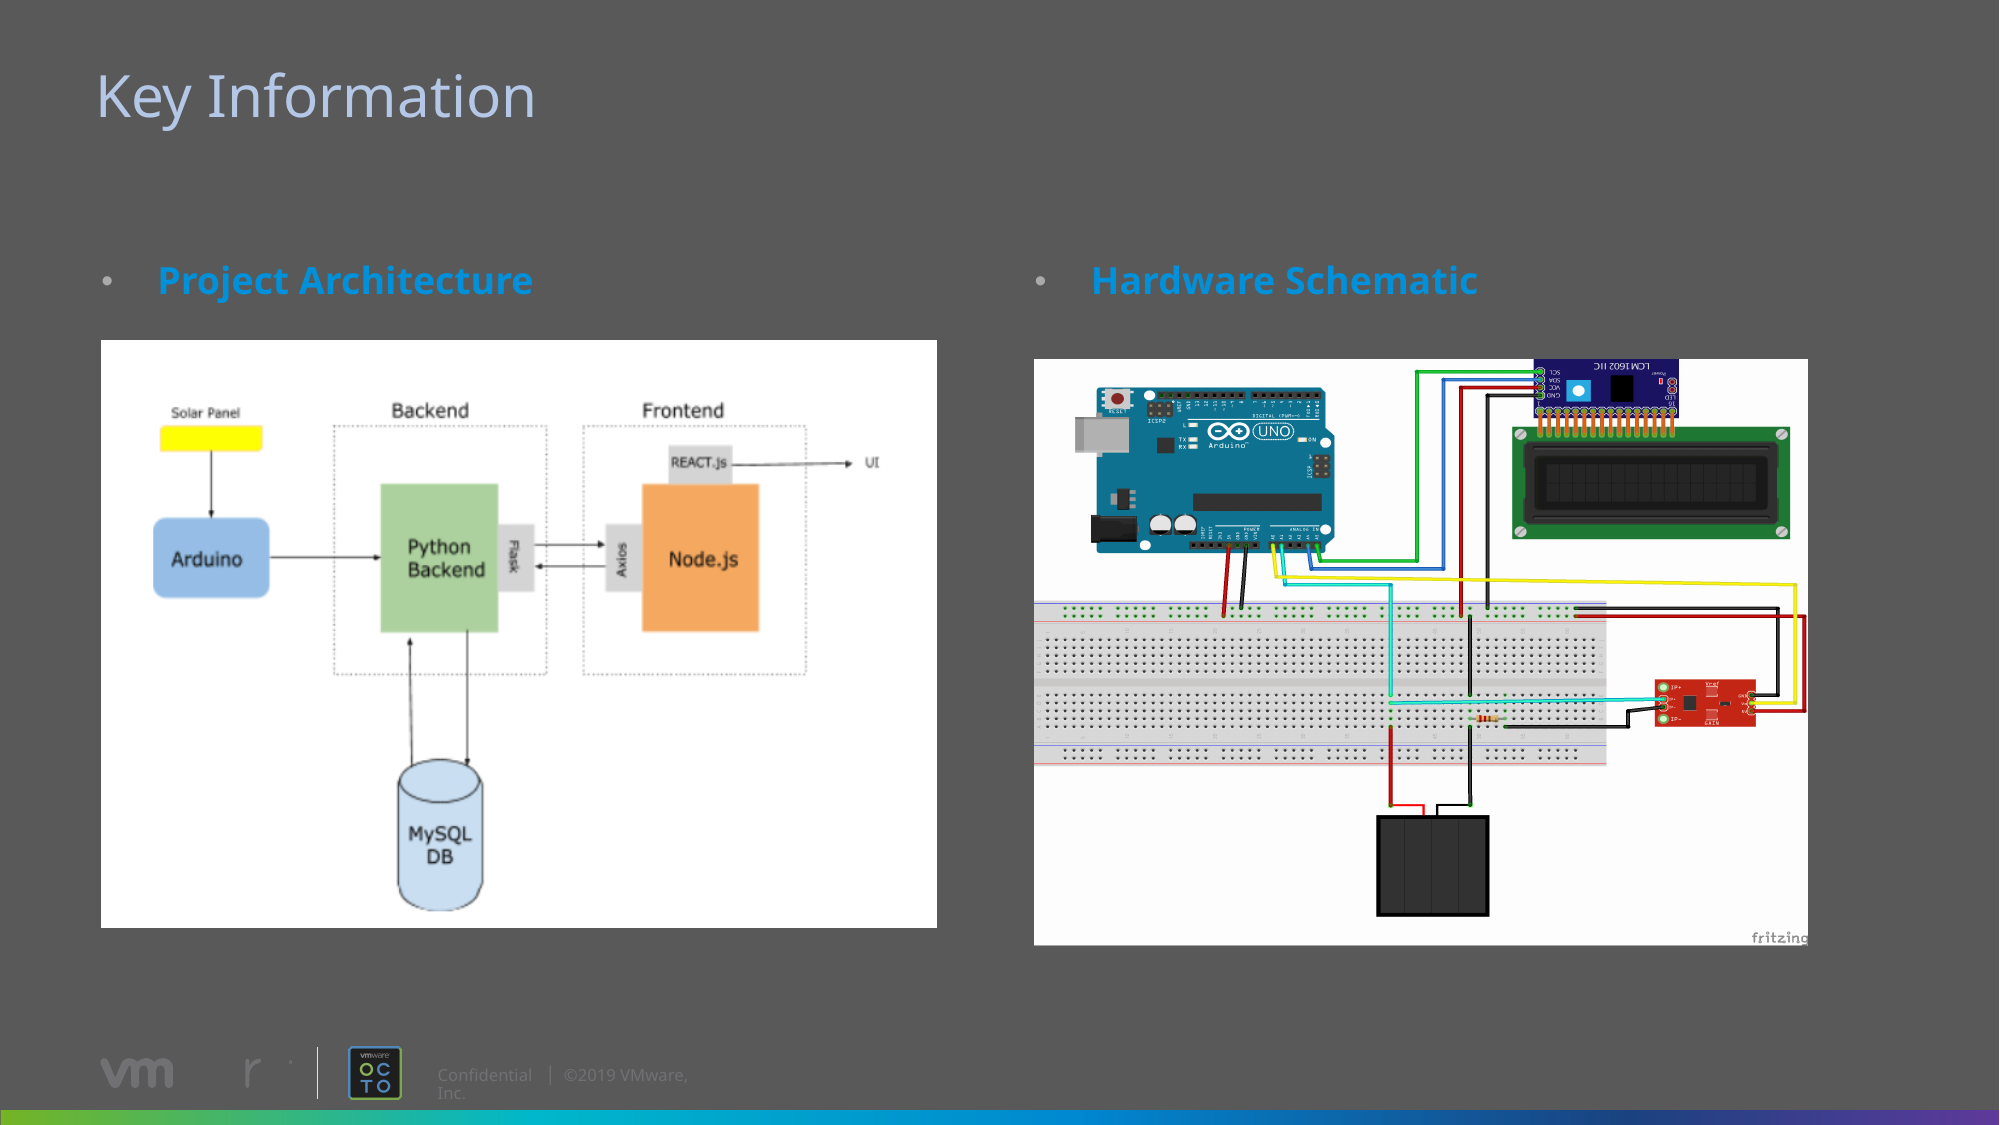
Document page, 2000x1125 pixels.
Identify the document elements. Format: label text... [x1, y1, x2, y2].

picture [101, 340, 937, 928]
title Key Information [95, 67, 1900, 131]
text_box Hardware Schematic [1034, 262, 1706, 341]
picture [1034, 359, 1808, 946]
list Project Architecture [101, 262, 773, 340]
